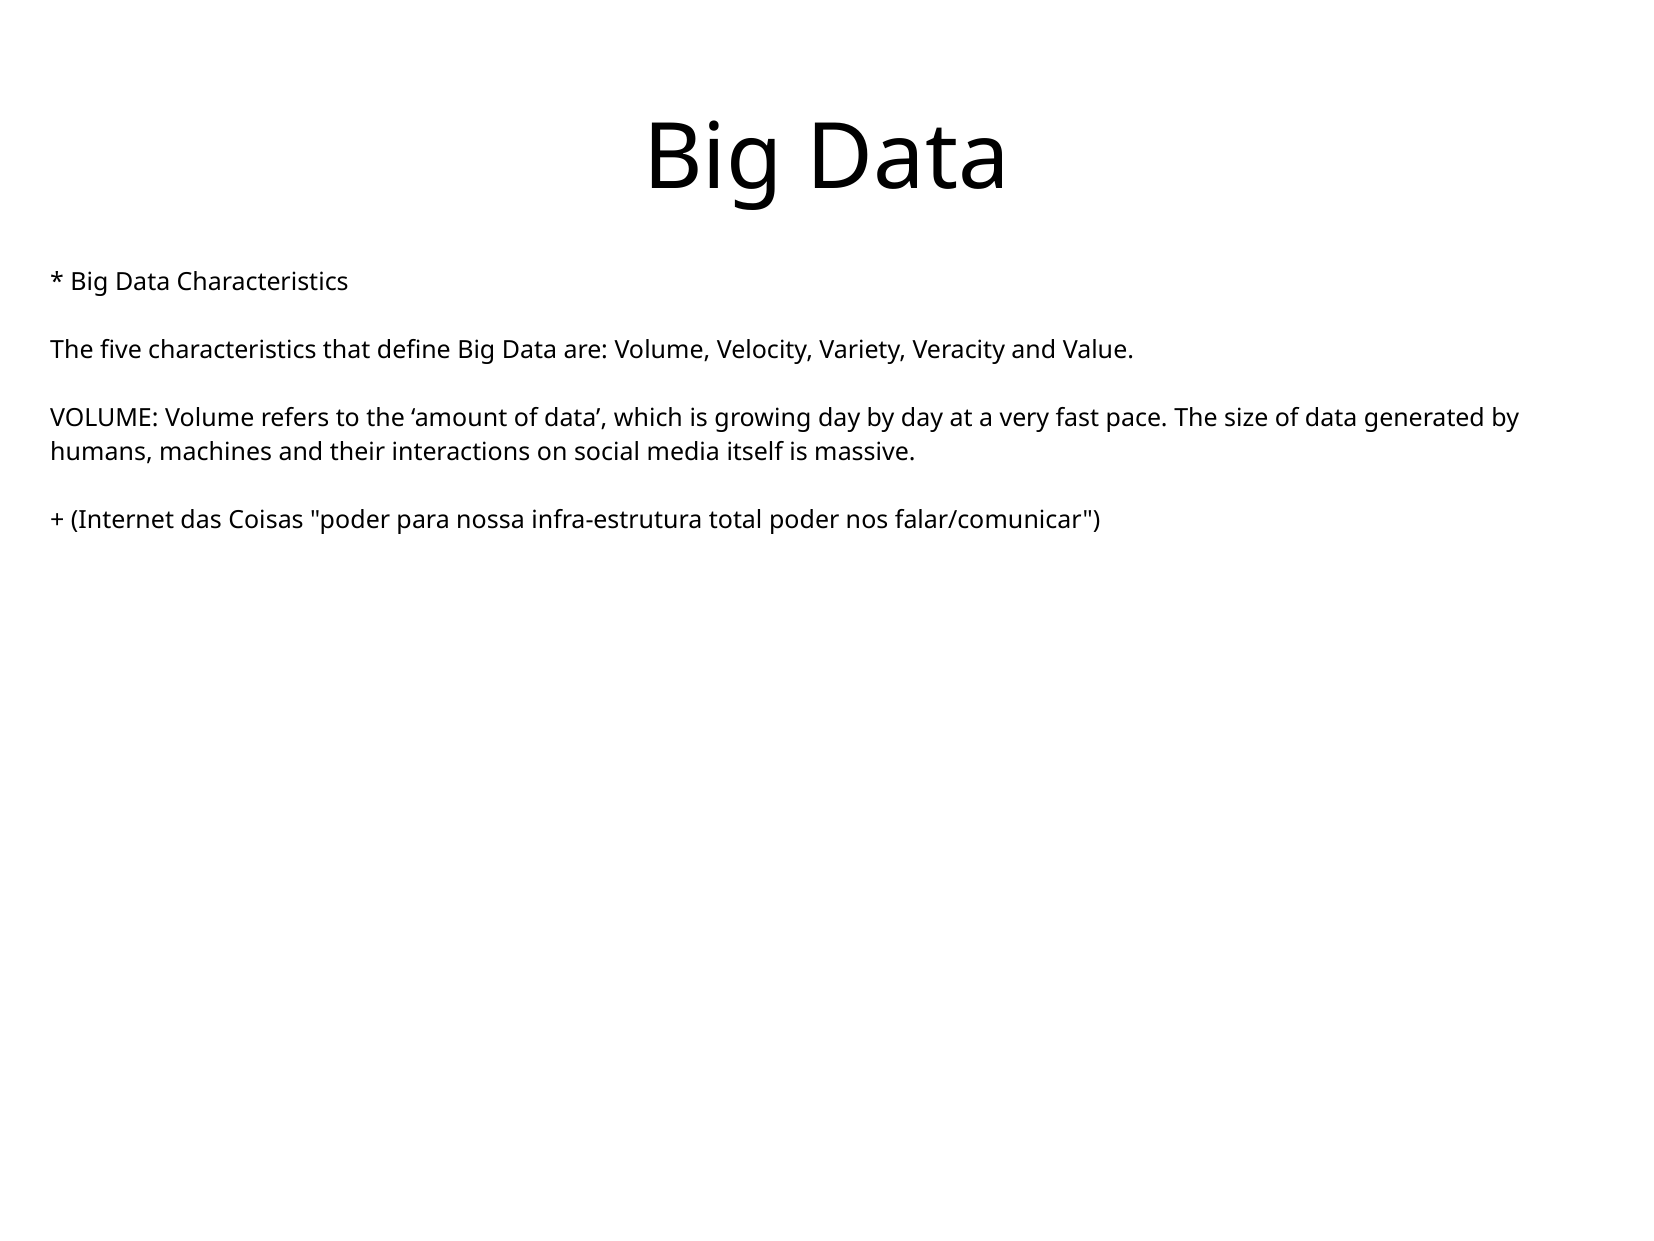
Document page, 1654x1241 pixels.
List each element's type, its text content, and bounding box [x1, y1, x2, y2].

title Big Data [82, 49, 1571, 256]
text_box * Big Data Characteristics The five characteristics that define Big Data are: Volume, Velocity, Variety, Veracity and Value. VOLUME: Volume refers to the ‘amount of data’, which is growing day by day at a very fast pace. The size of data generated by humans, machines and their interactions on social media itself is massive. + (Internet das Coisas "poder para nossa infra-estrutura total poder nos falar/comunicar") [35, 256, 1571, 565]
